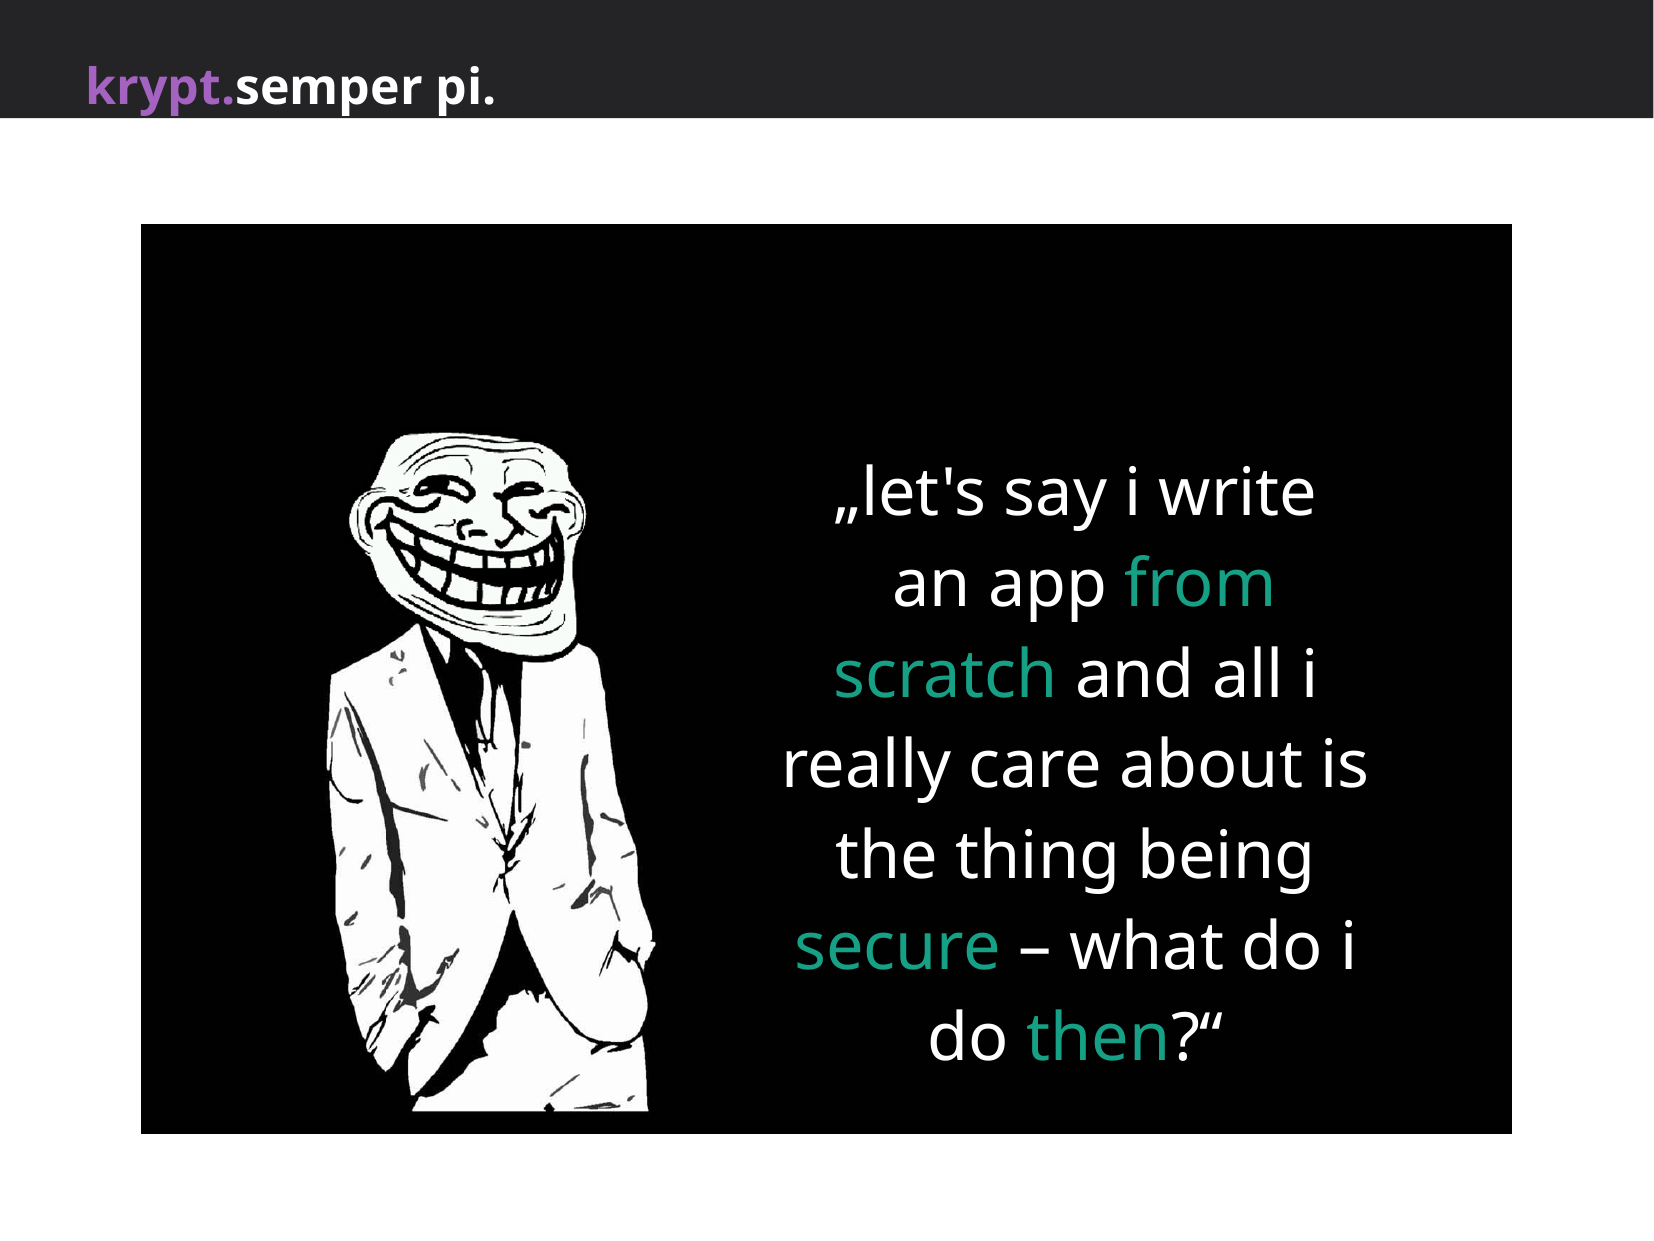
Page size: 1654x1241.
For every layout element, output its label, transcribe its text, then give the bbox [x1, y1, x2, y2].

text_box „let's say i write an app from scratch and all i really care about is the thing being secure – what do i do then?“ [755, 437, 1396, 934]
picture [141, 224, 1512, 1134]
text_box [0, 0, 1654, 119]
text_box krypt.semper pi. [70, 43, 544, 119]
